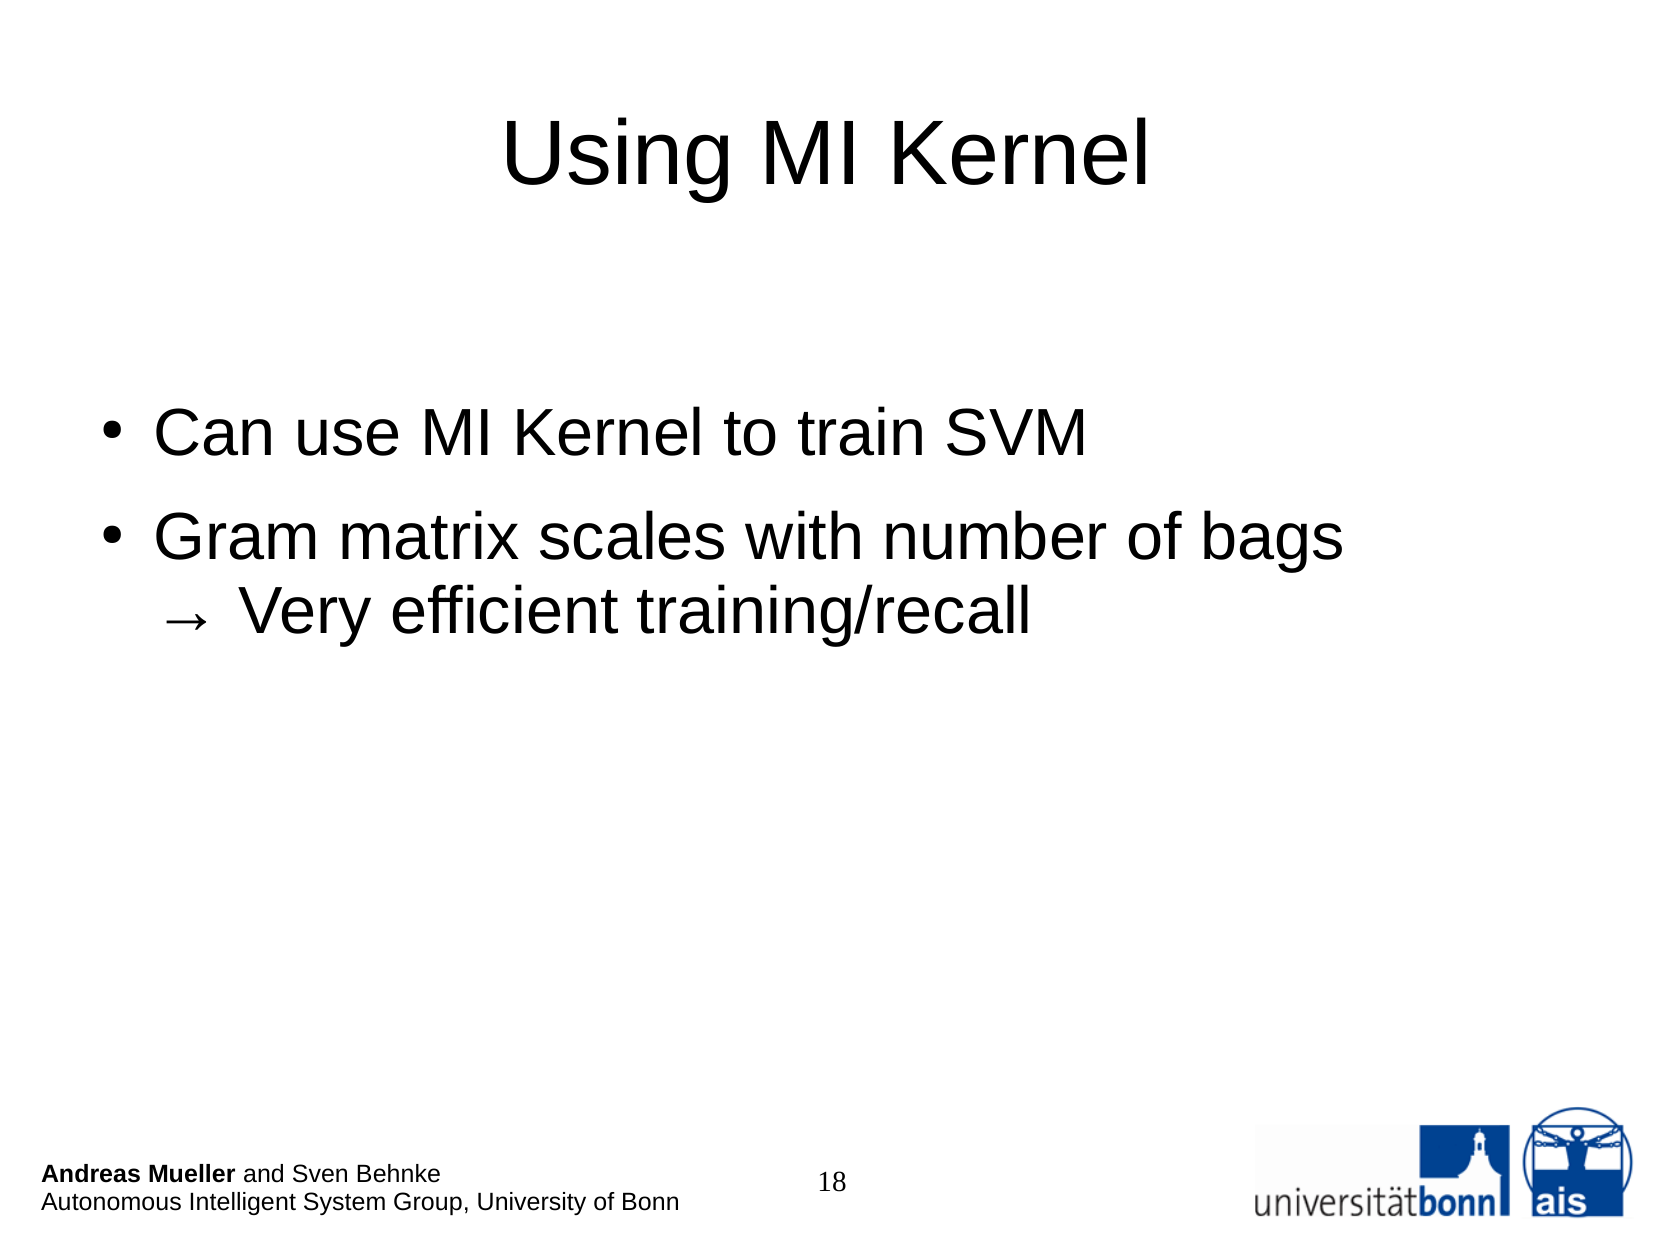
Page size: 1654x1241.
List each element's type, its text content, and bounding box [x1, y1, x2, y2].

list Can use MI Kernel to train SVM Gram matrix scales with number of bags → Very efficient training/recall [82, 290, 1571, 1109]
title Using MI Kernel [82, 49, 1571, 257]
picture [1255, 1106, 1635, 1220]
